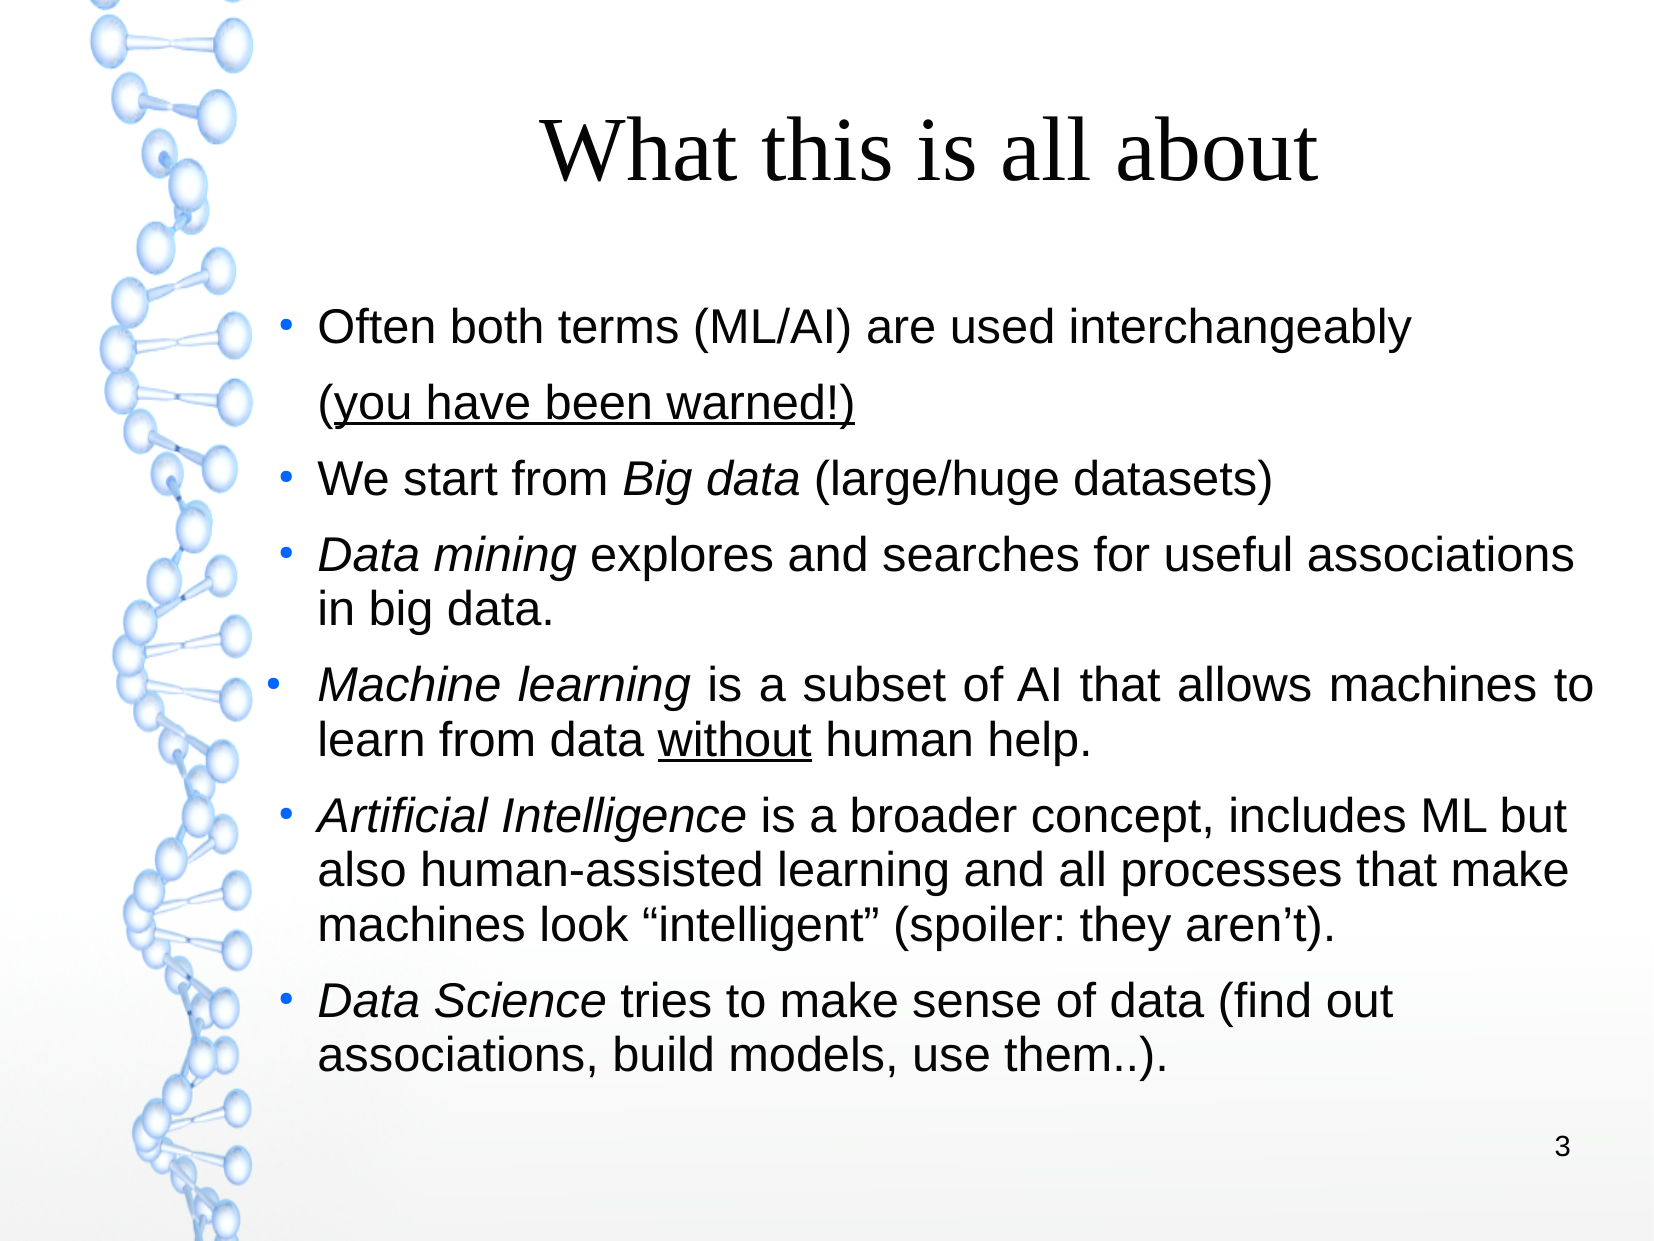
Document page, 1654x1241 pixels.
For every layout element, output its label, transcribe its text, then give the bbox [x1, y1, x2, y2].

title What this is all about [265, 47, 1595, 252]
picture [0, 0, 1654, 1241]
list Often both terms (ML/AI) are used interchangeably (you have been warned!) We start from Big data (large/huge datasets) Data mining explores and searches for useful associations in big data. Machine learning is a subset of AI that allows machines to learn from data without human help. Artificial Intelligence is a broader concept, includes ML but also human-assisted learning and all processes that make machines look “intelligent” (spoiler: they aren’t). Data Science tries to make sense of data (find out associations, build models, use them..). [265, 299, 1595, 1096]
